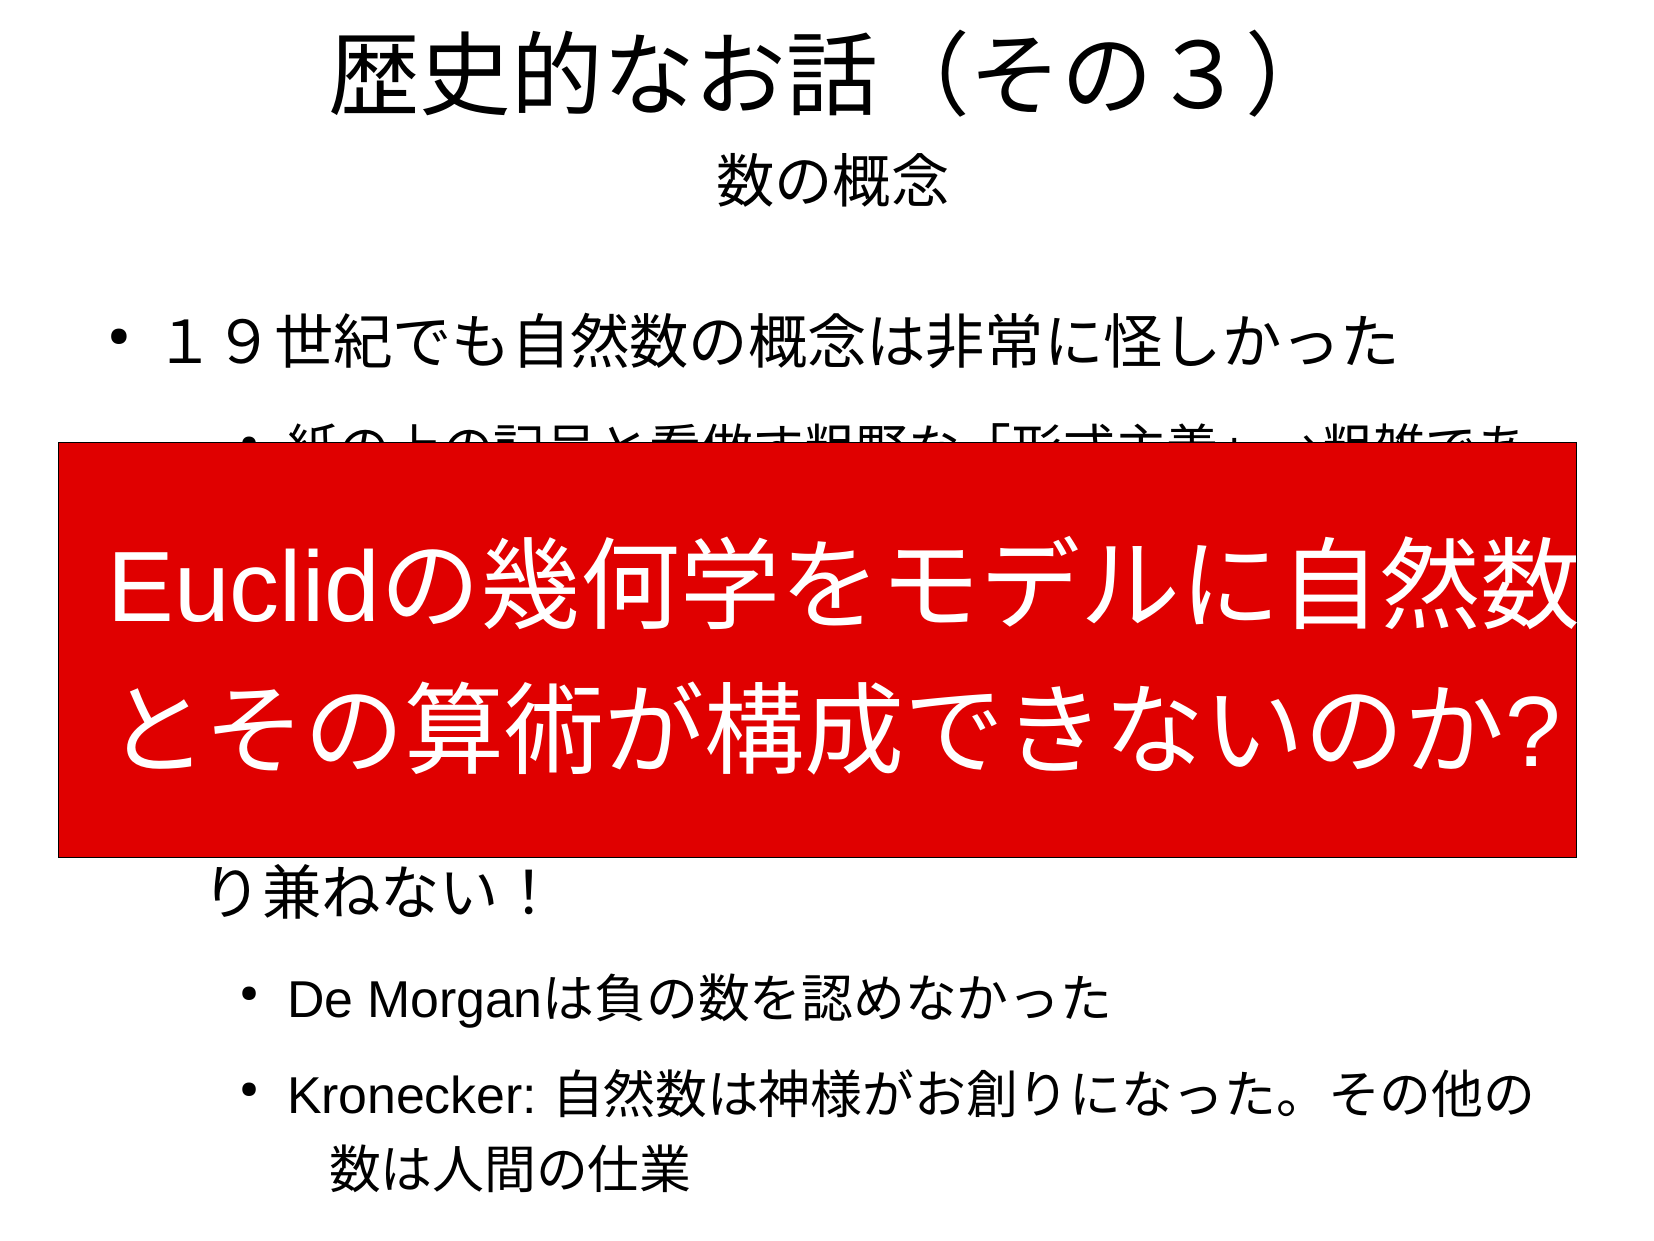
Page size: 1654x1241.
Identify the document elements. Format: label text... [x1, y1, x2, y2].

text_box Euclidの幾何学をモデルに自然数 とその算術が構成できないのか? [58, 442, 1577, 858]
title 歴史的なお話（その３） 数の概念 [88, 14, 1577, 207]
list １９世紀でも自然数の概念は非常に怪しかった 紙の上の記号と看做す粗野な「形式主義」→粗雑である 「心理主義」→私の心の”１”と貴方の”１ ”は同値？ 自然数を使って整数、有理数、実数、代数的数が定義できるが、土台の自然数が怪しければ総崩れに成り兼ねない！ De Morganは負の数を認めなかった Kronecker: 自然数は神様がお創りになった。その他の数は人間の仕業 [76, 858, 1565, 1211]
list １９世紀でも自然数の概念は非常に怪しかった 紙の上の記号と看做す粗野な「形式主義」→粗雑である 「心理主義」→私の心の”１”と貴方の”１ ”は同値？ 自然数を使って整数、有理数、実数、代数的数が定義できるが、土台の自然数が怪しければ総崩れに成り兼ねない！ De Morganは負の数を認めなかった Kronecker: 自然数は神様がお創りになった。その他の数は人間の仕業 [76, 295, 1565, 442]
